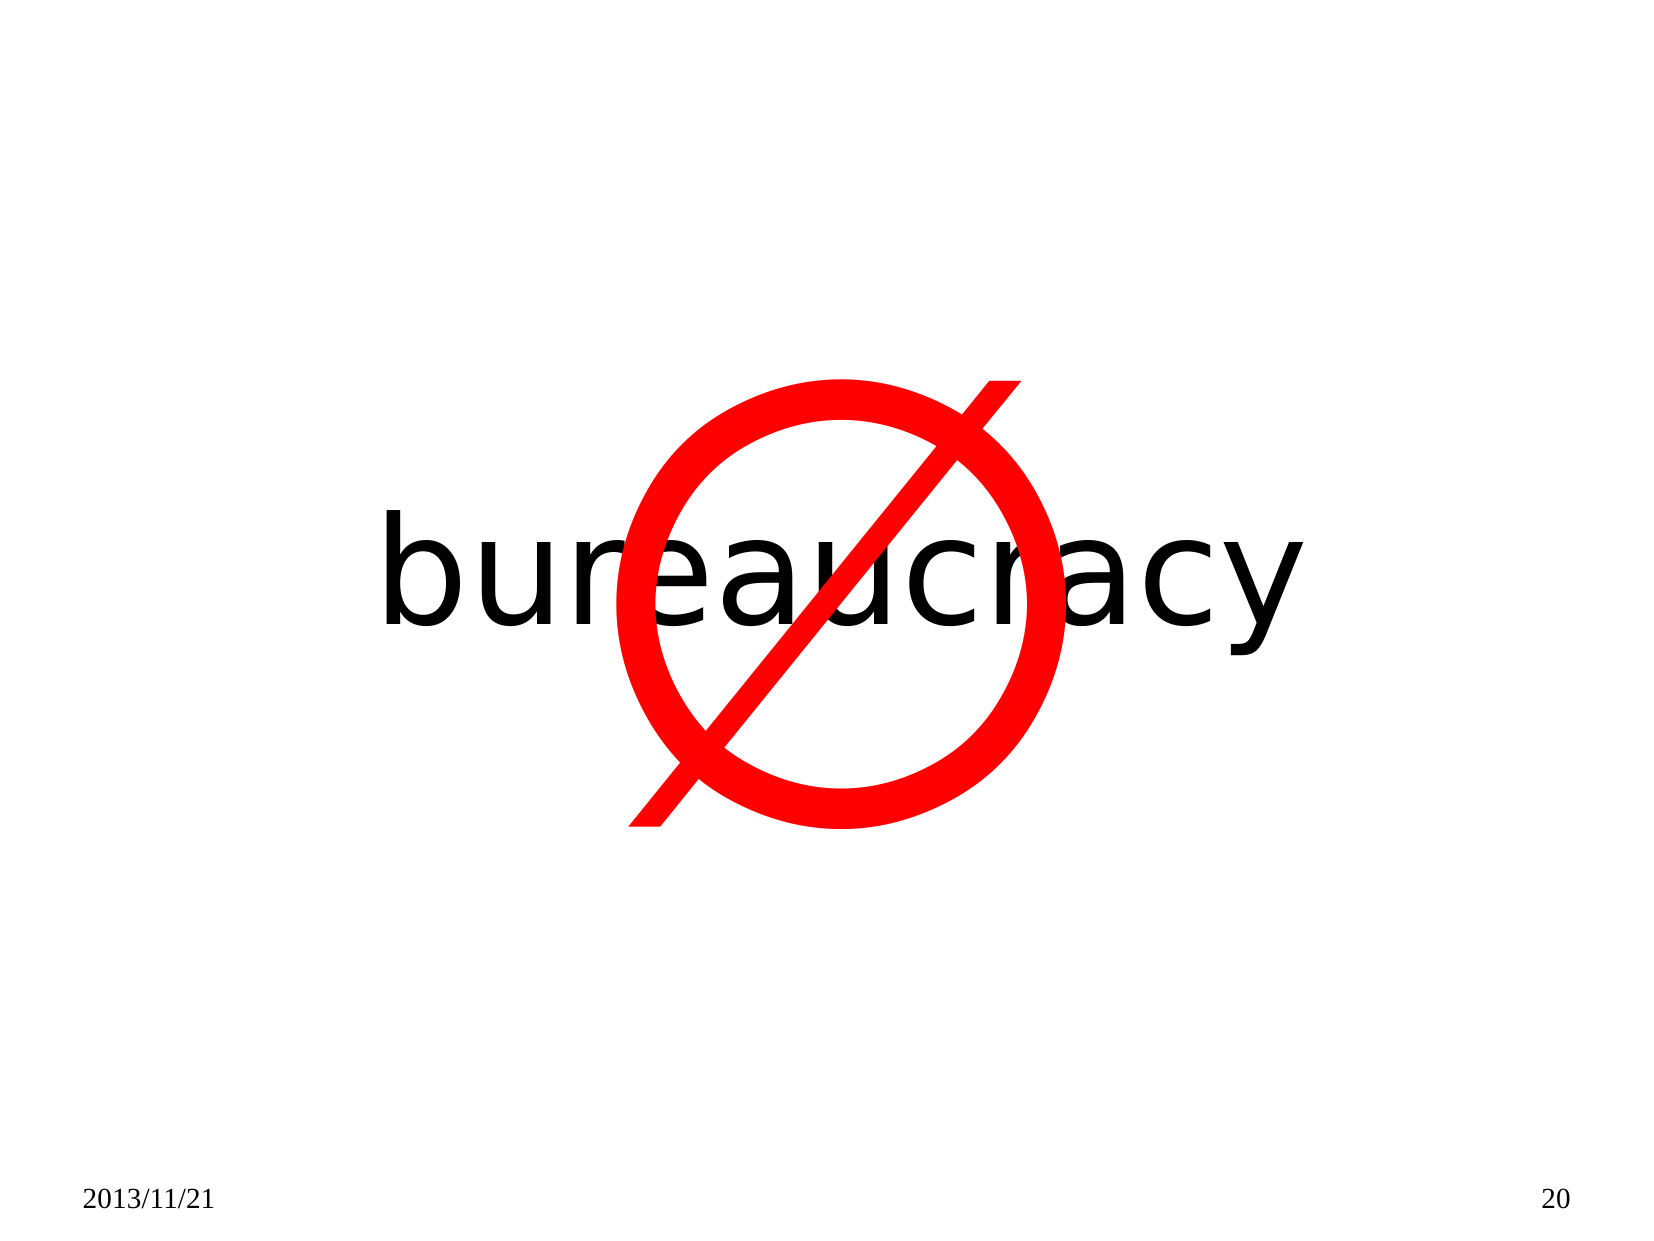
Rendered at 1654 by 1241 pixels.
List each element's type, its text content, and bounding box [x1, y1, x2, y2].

text_box ∅ [265, 236, 1418, 984]
